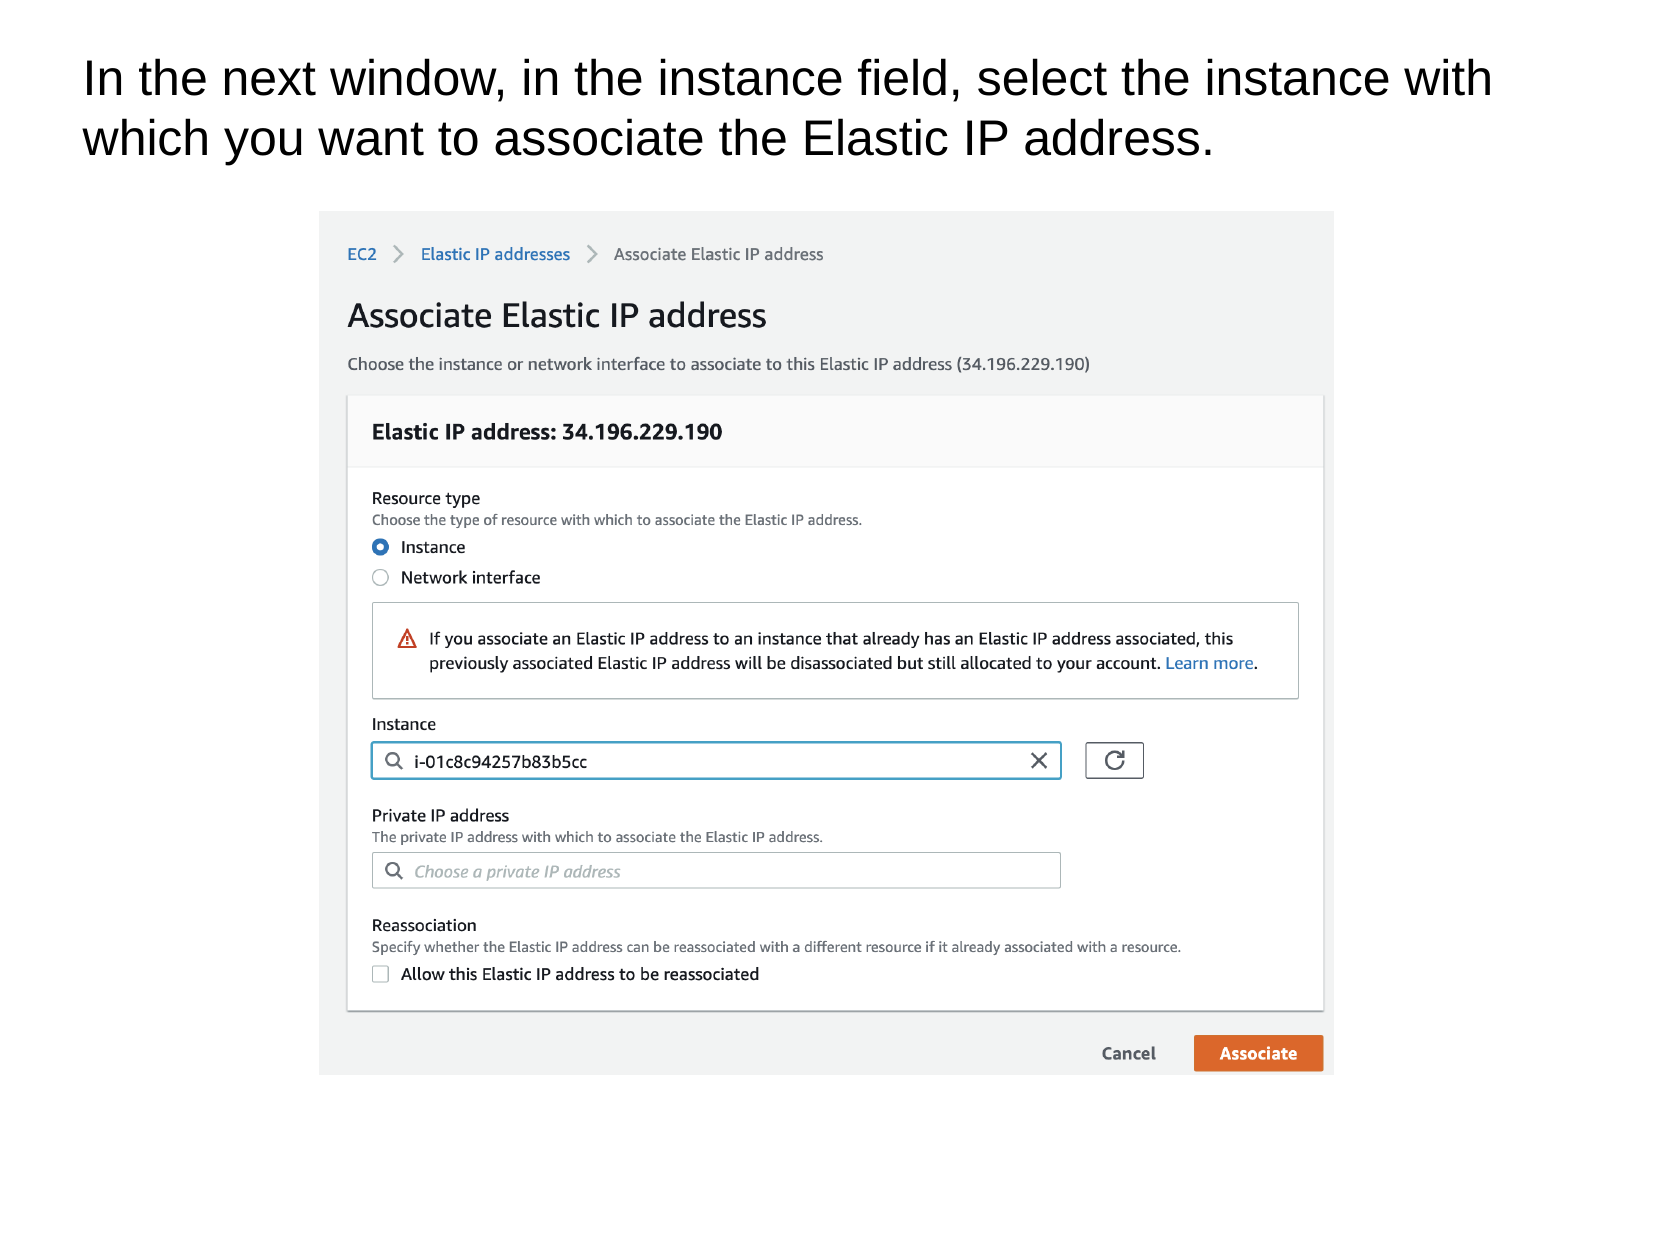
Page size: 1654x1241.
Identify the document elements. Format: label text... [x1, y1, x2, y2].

picture [319, 211, 1334, 1075]
list In the next window, in the instance field, select the instance with which you want to associate the Elastic IP address. [82, 45, 1571, 212]
